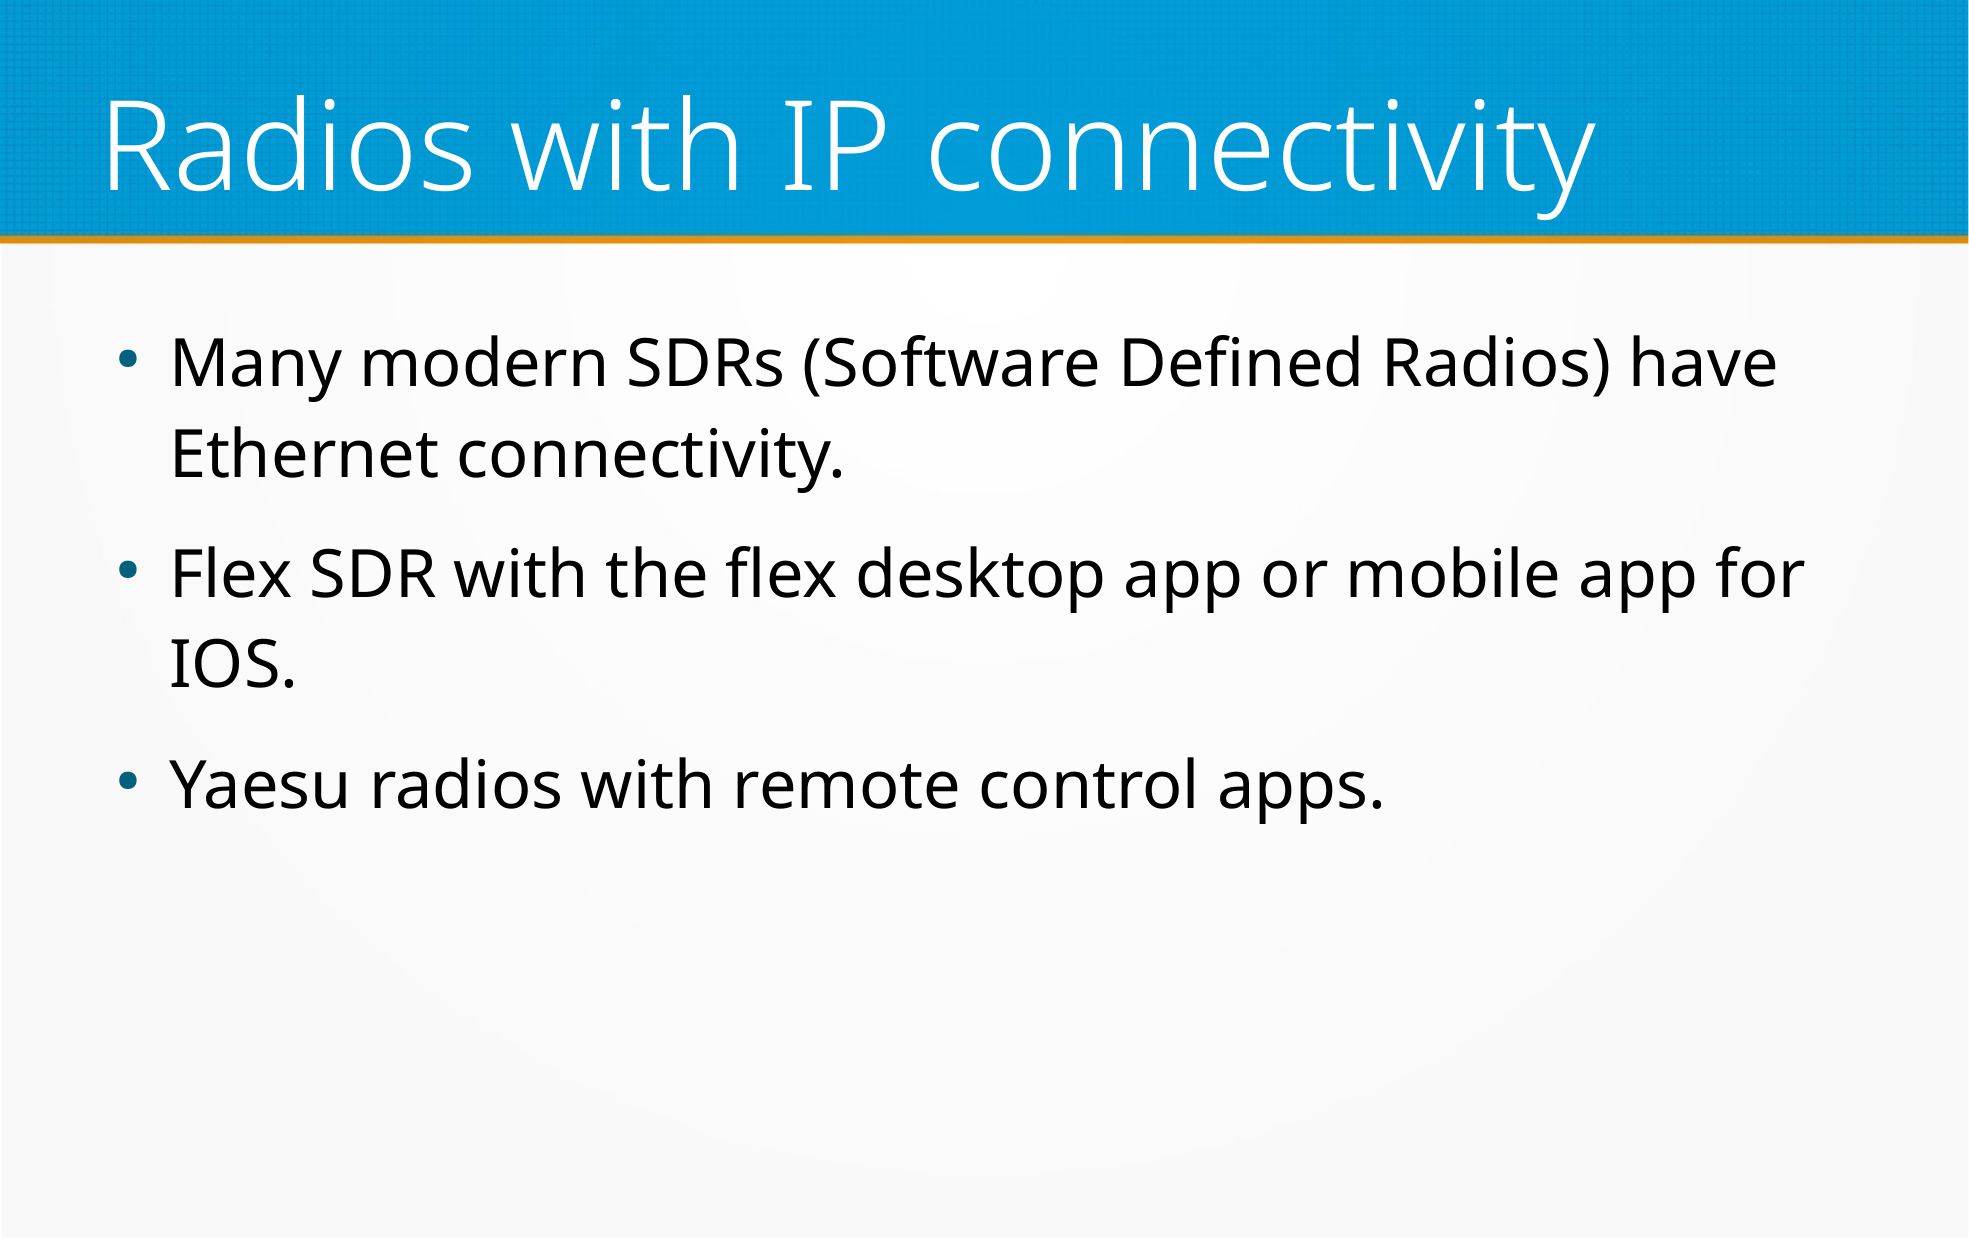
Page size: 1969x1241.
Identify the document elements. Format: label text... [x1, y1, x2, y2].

title Radios with IP connectivity [98, 19, 1870, 227]
picture [0, 233, 1969, 1241]
list Many modern SDRs (Software Defined Radios) have Ethernet connectivity. Flex SDR with the flex desktop app or mobile app for IOS. Yaesu radios with remote control apps. [98, 315, 1861, 1081]
